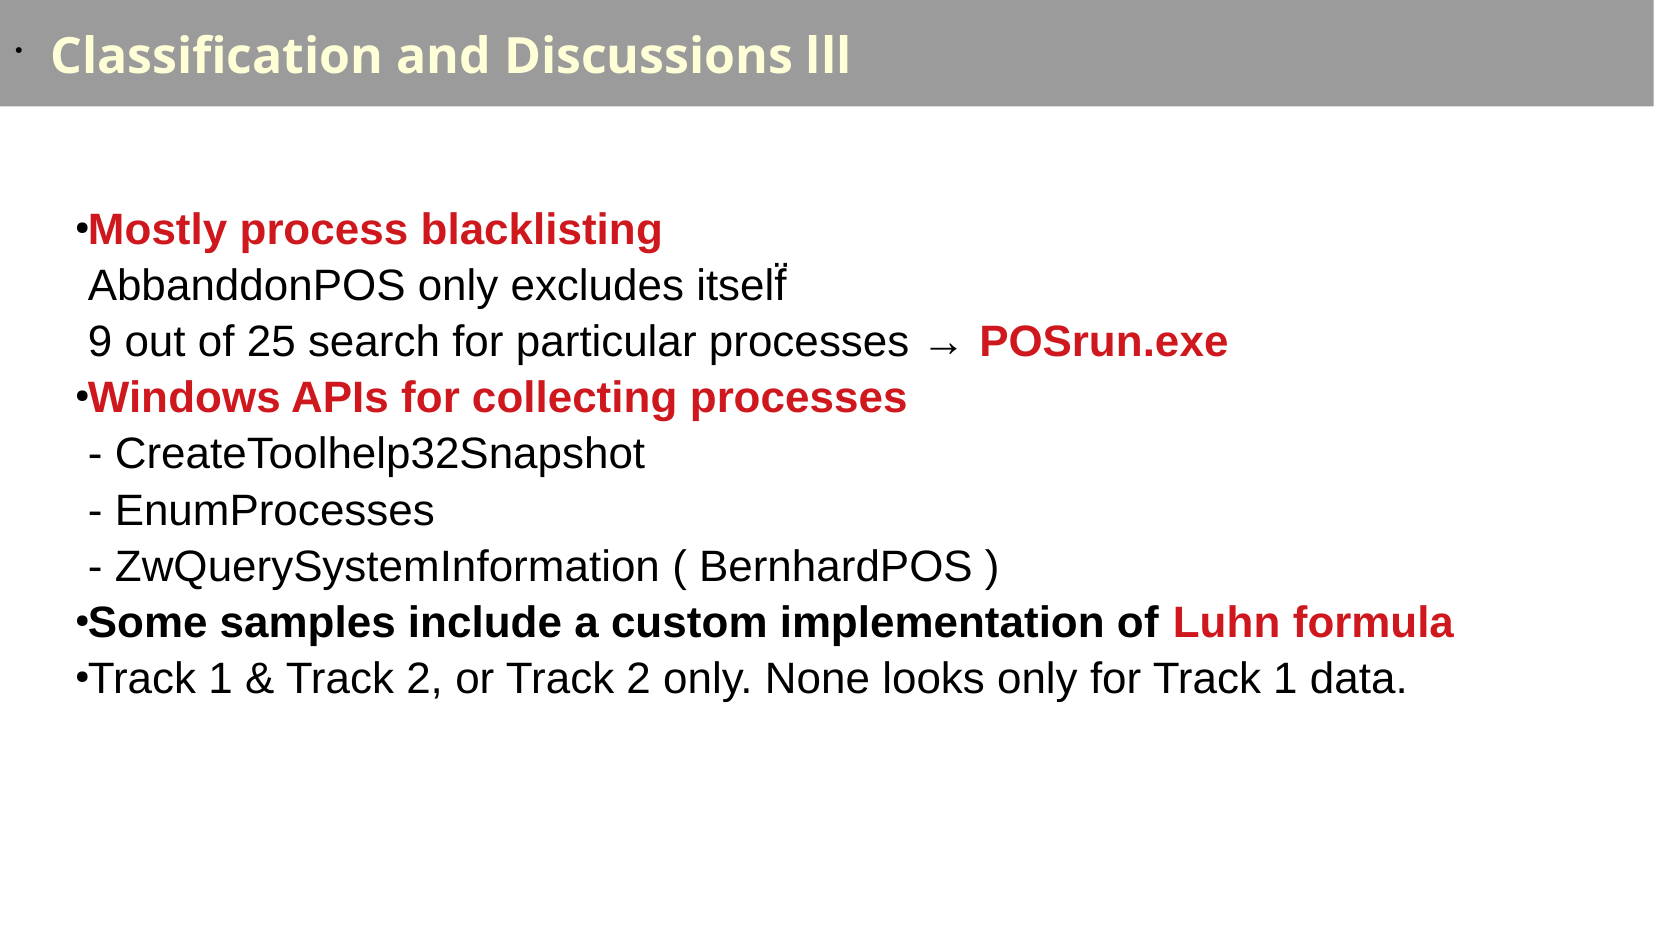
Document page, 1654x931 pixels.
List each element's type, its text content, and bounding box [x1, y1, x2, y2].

title Classification and Discussions lll [0, 0, 1654, 107]
list Mostly process blacklisting AbbanddonPOS only excludes itself̈ 9 out of 25 search for particular processes → POSrun.exe Windows APIs for collecting processes - CreateToolhelp32Snapshot - EnumProcesses - ZwQuerySystemInformation ( BernhardPOS ) Some samples include a custom implementation of Luhn formula Track 1 & Track 2, or Track 2 only. None looks only for Track 1 data. [70, 204, 1536, 745]
